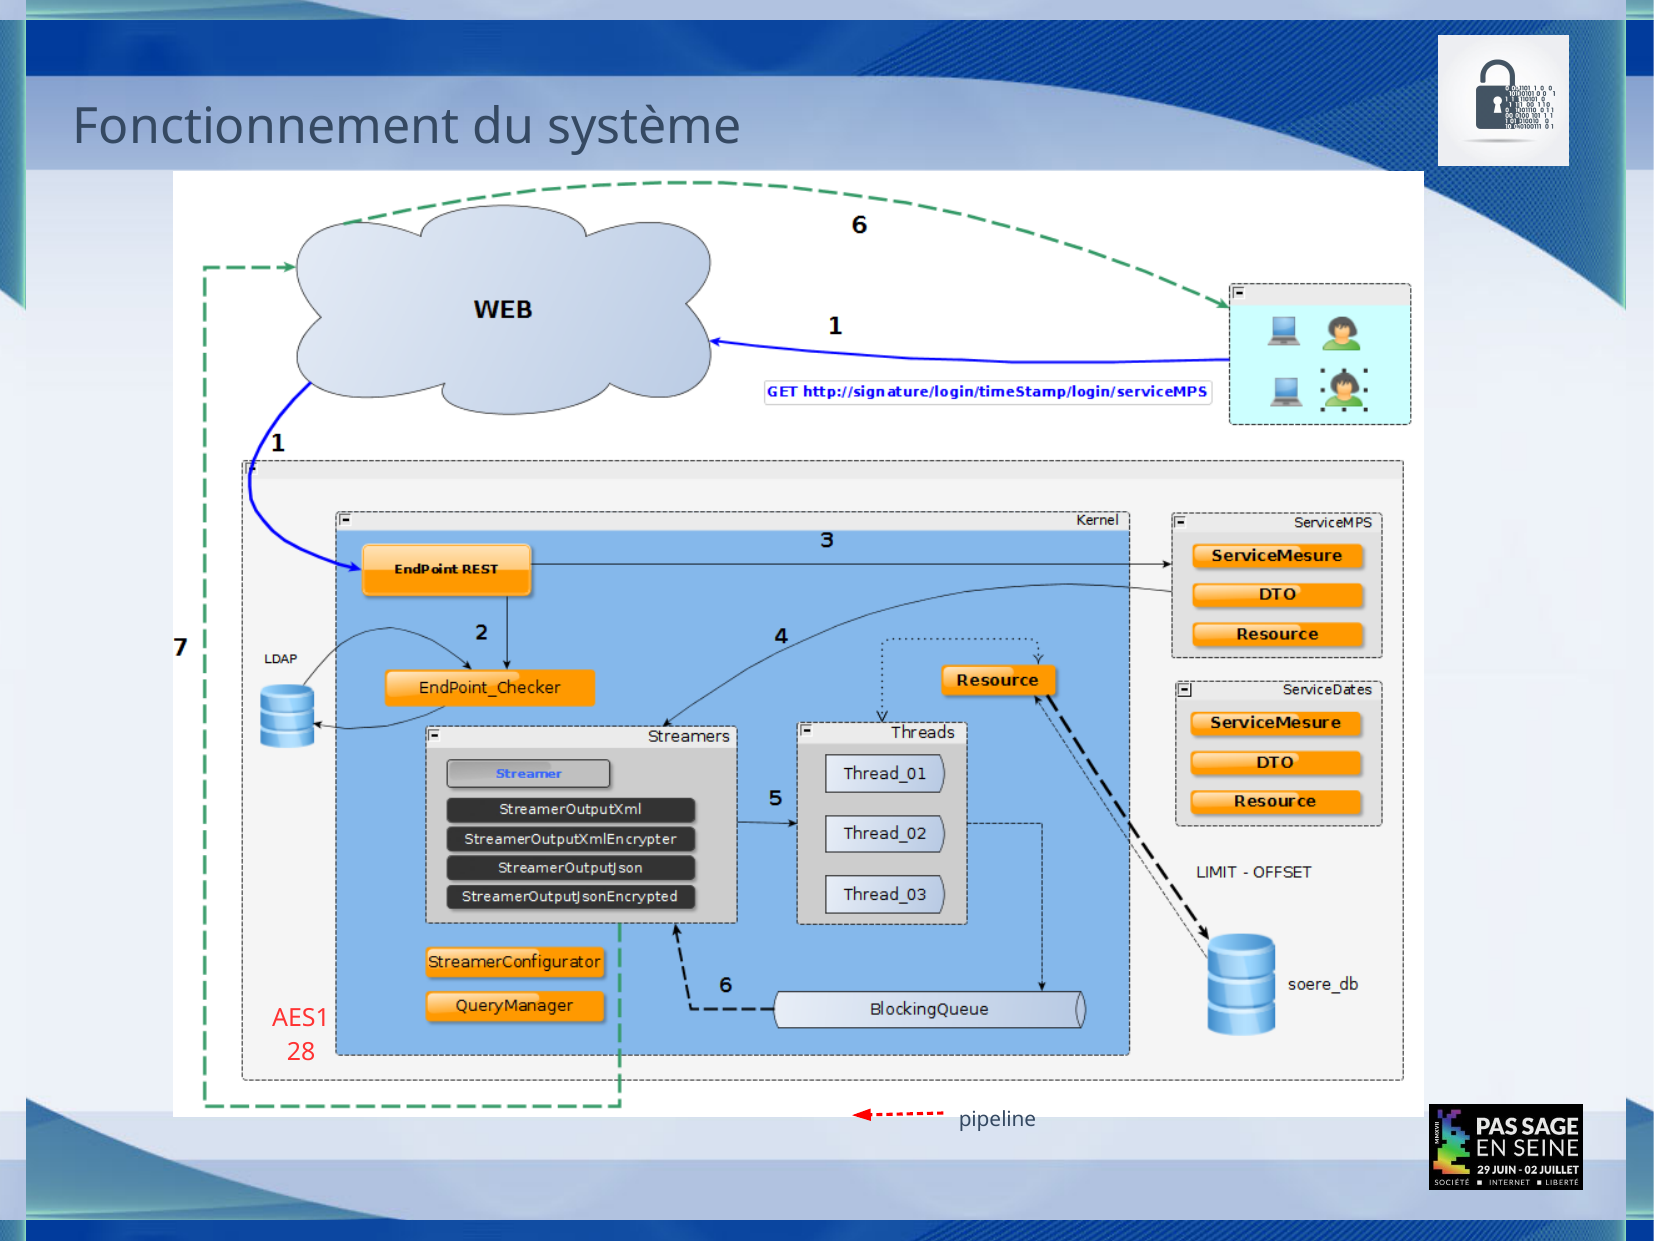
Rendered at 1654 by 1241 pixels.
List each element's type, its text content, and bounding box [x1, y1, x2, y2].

title pipeline [932, 1104, 1063, 1133]
title Fonctionnement du système [35, 94, 780, 154]
text_box AES128 [271, 1004, 331, 1063]
picture [0, 0, 1654, 1241]
